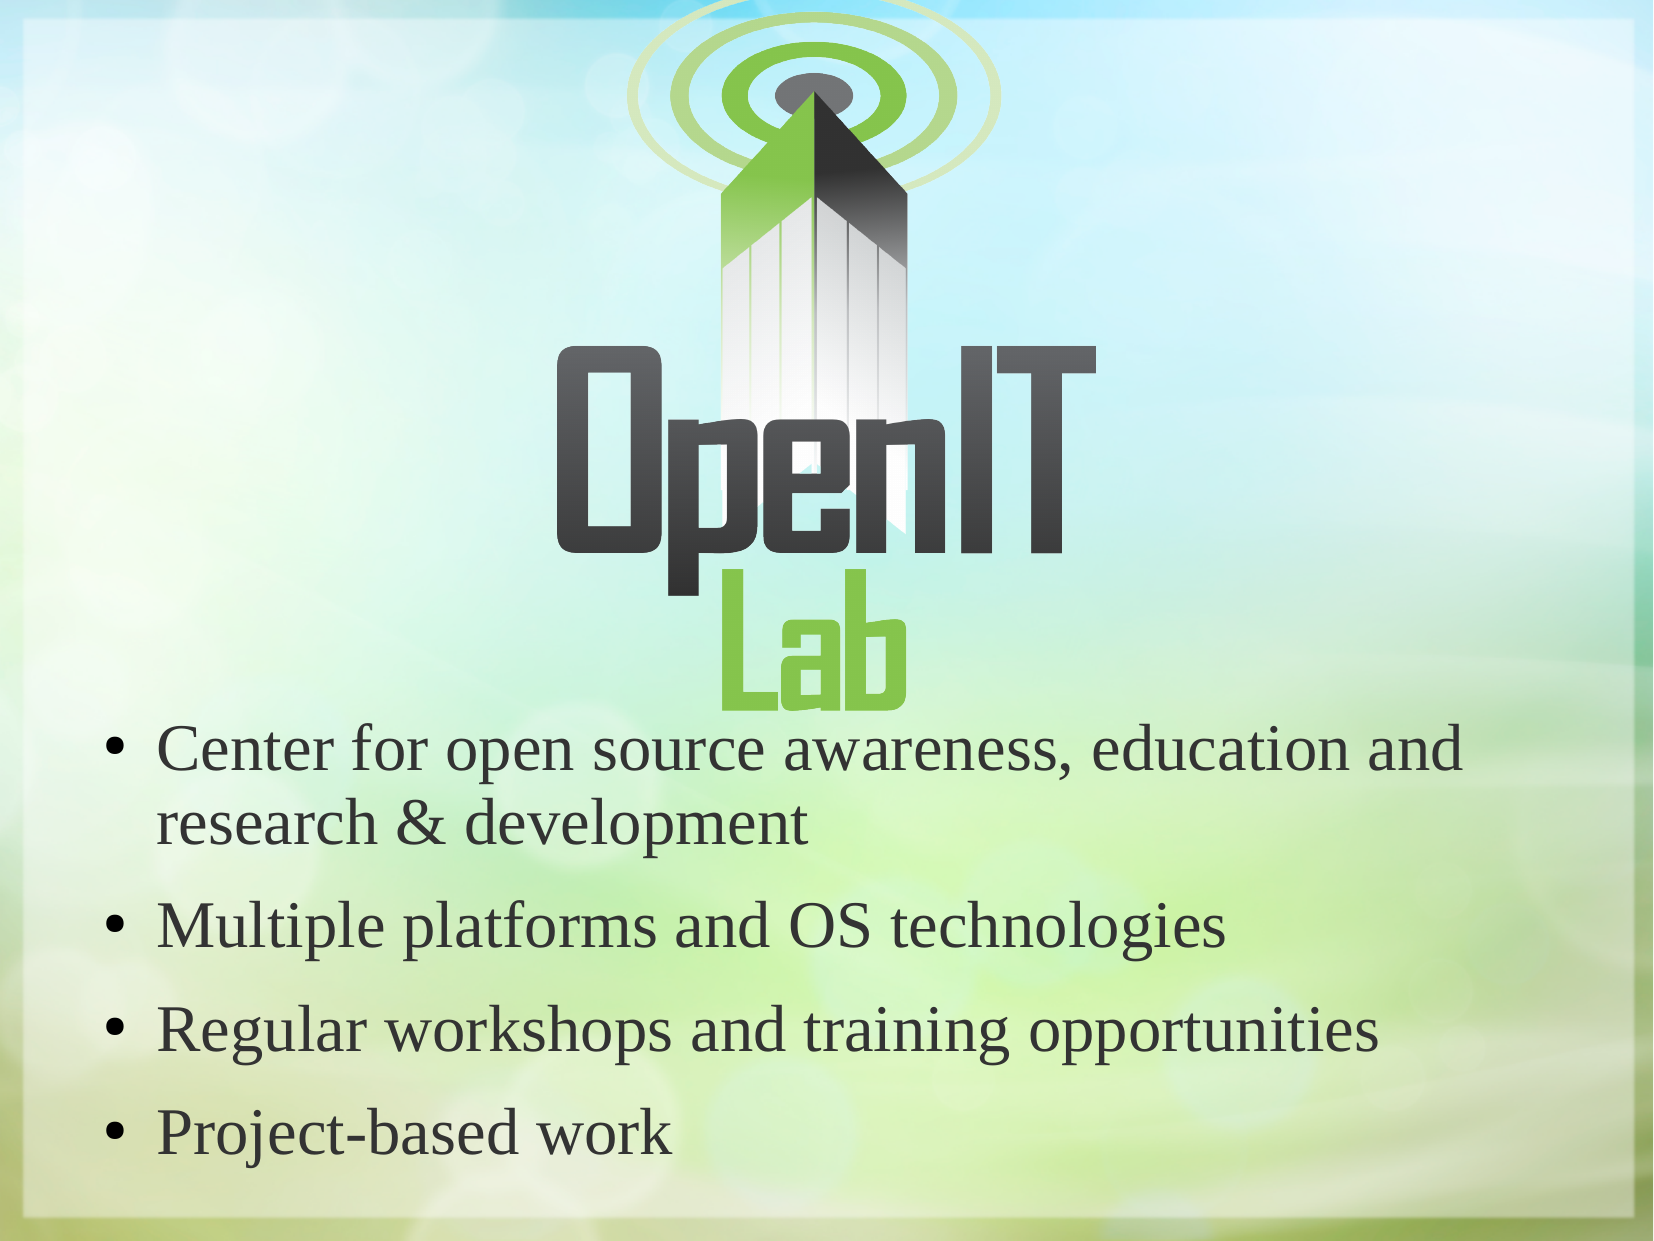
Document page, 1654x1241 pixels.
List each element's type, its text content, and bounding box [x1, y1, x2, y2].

picture [0, 0, 1654, 1241]
list Center for open source awareness, education and research & development Multiple platforms and OS technologies Regular workshops and training opportunities Project-based work [85, 710, 1586, 1173]
